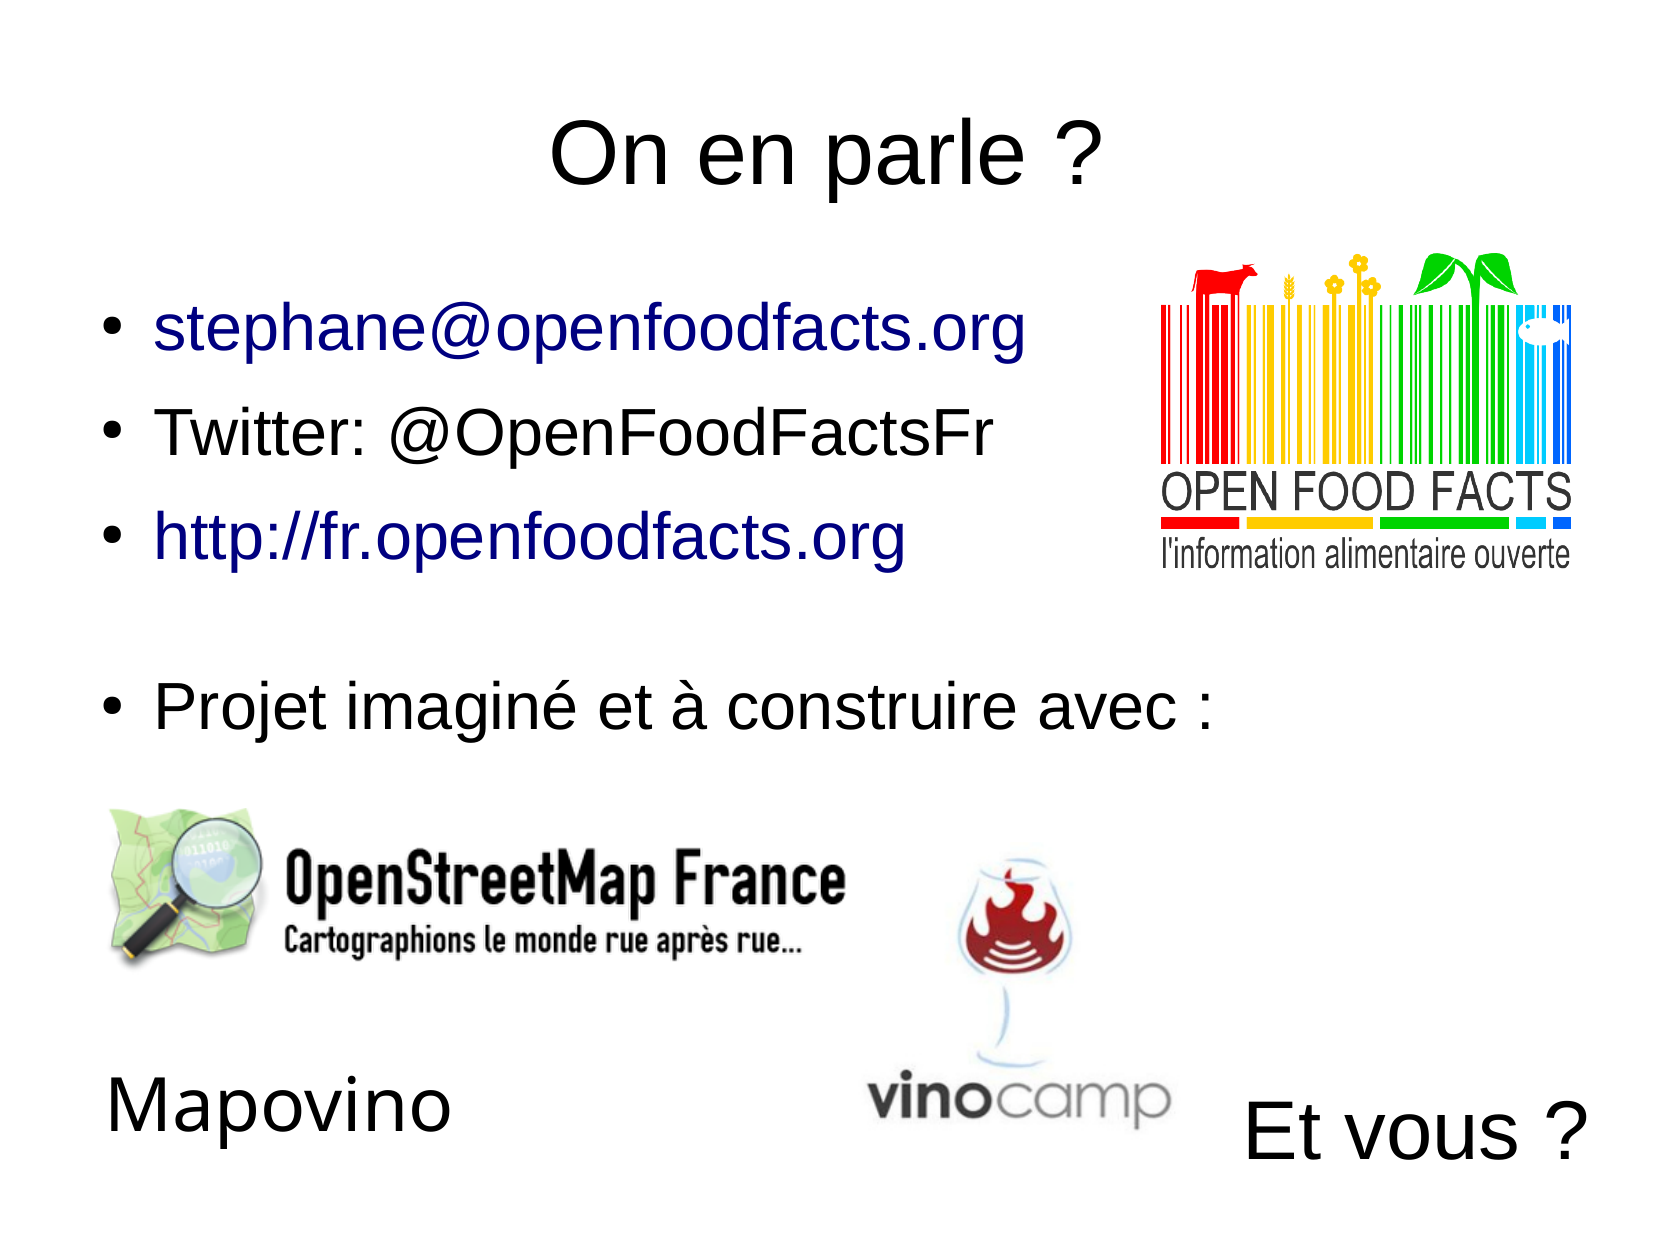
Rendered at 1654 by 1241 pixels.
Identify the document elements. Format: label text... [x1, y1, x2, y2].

picture [1161, 245, 1571, 571]
list stephane@openfoodfacts.org Twitter: @OpenFoodFactsFr http://fr.openfoodfacts.org Projet imaginé et à construire avec : [82, 290, 1571, 1109]
text_box Et vous ? [1227, 1077, 1606, 1186]
title On en parle ? [82, 49, 1571, 257]
picture [858, 842, 1181, 1141]
picture [105, 808, 856, 976]
text_box Mapovino [90, 1043, 532, 1156]
